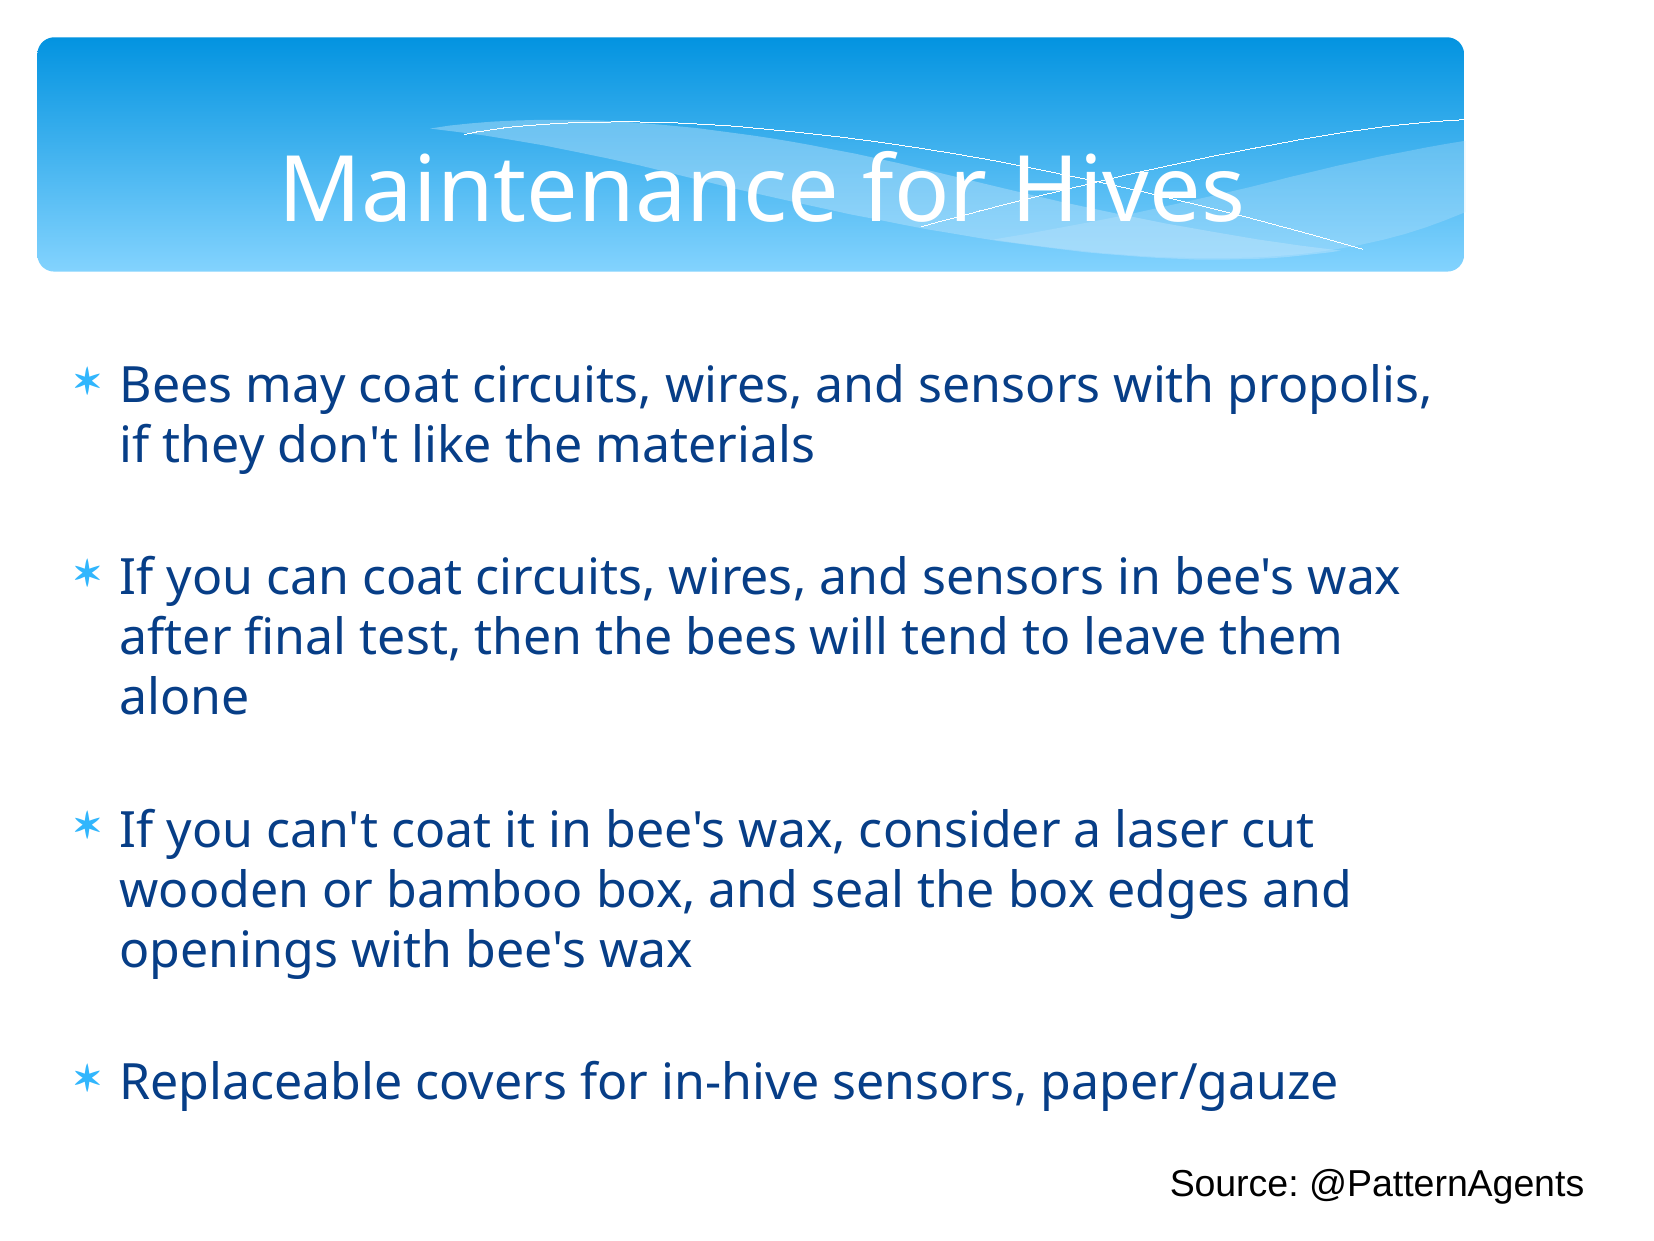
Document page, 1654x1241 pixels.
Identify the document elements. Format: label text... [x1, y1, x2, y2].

text_box Source: @PatternAgents [1155, 1155, 1636, 1216]
list Bees may coat circuits, wires, and sensors with propolis, if they don't like the materials If you can coat circuits, wires, and sensors in bee's wax after final test, then the bees will tend to leave them alone If you can't coat it in bee's wax, consider a laser cut wooden or bamboo box, and seal the box edges and openings with bee's wax Replaceable covers for in-hive sensors, paper/gauze [60, 344, 1456, 1126]
title Maintenance for Hives [112, 112, 1413, 258]
